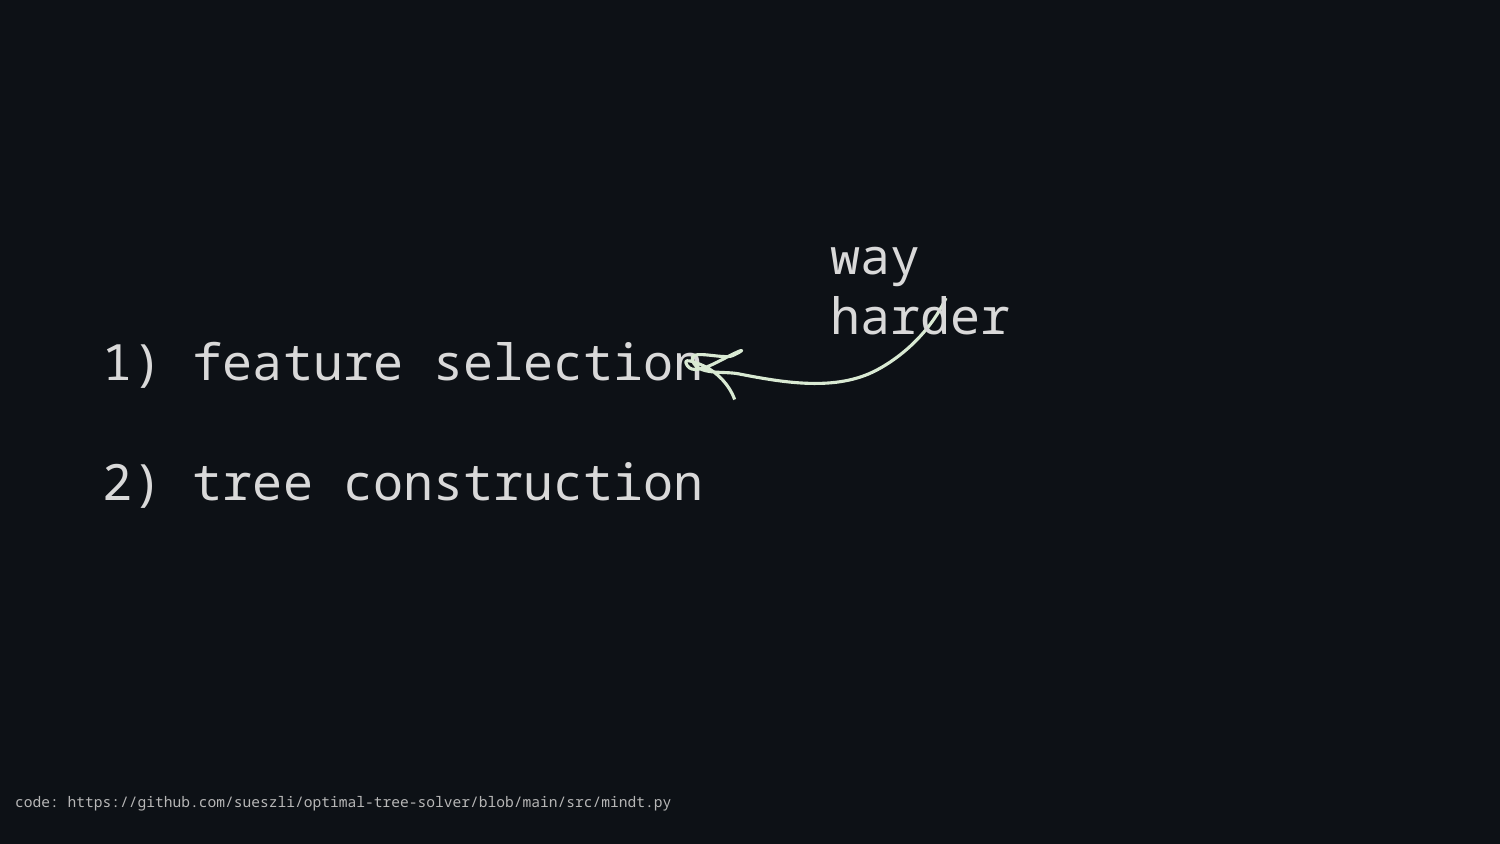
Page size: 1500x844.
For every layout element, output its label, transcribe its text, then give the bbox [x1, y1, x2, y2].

text_box code: https://github.com/sueszli/optimal-tree-solver/blob/main/src/mindt.py [0, 778, 1500, 826]
text_box way harder [814, 209, 1134, 360]
text_box 1) feature selection 2) tree construction [87, 315, 1412, 526]
